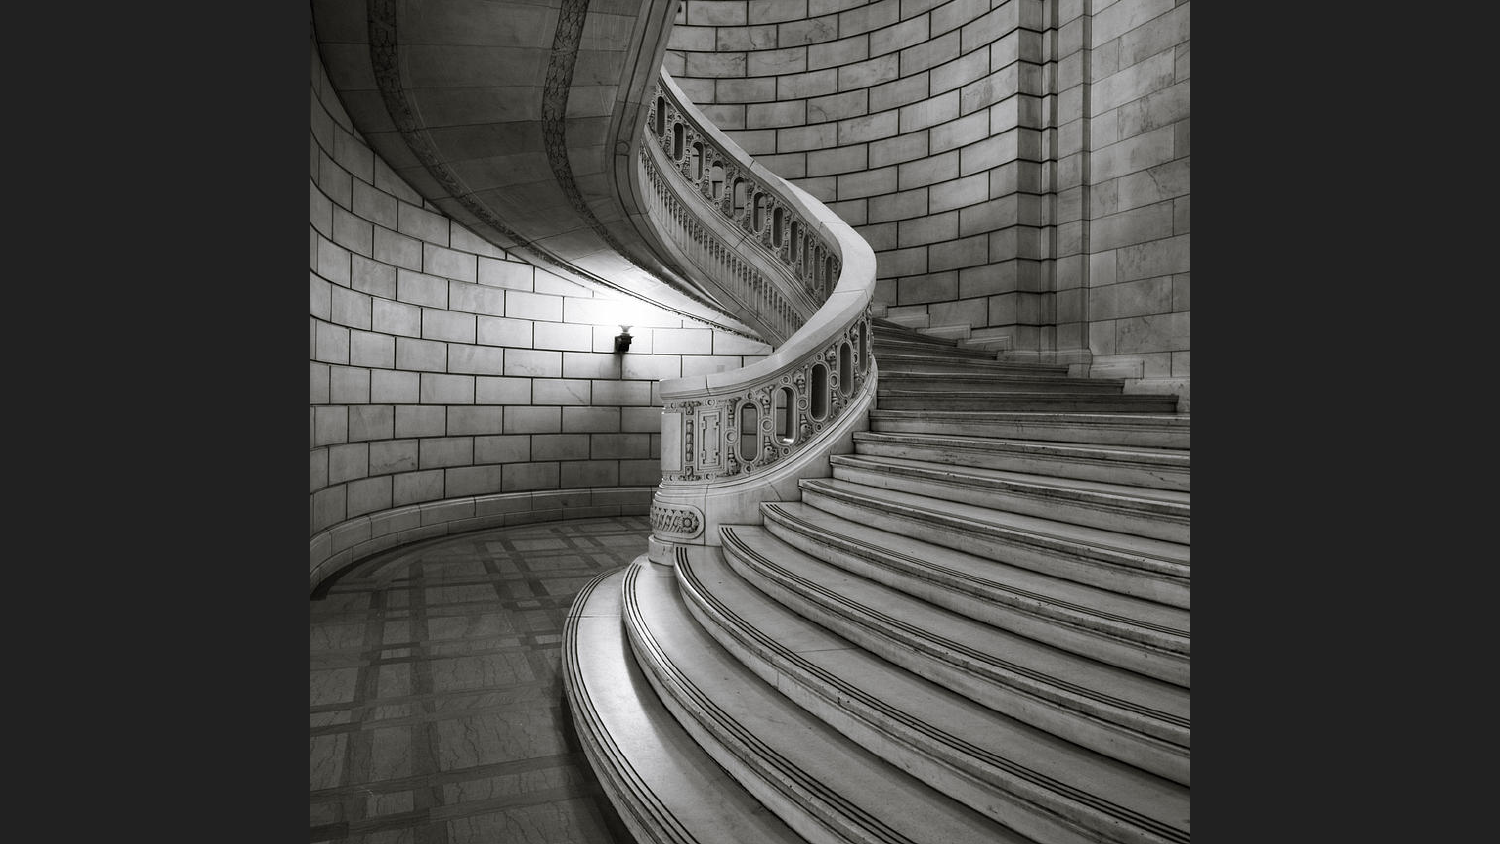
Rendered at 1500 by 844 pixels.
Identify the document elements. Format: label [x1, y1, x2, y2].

picture [310, 0, 1190, 844]
